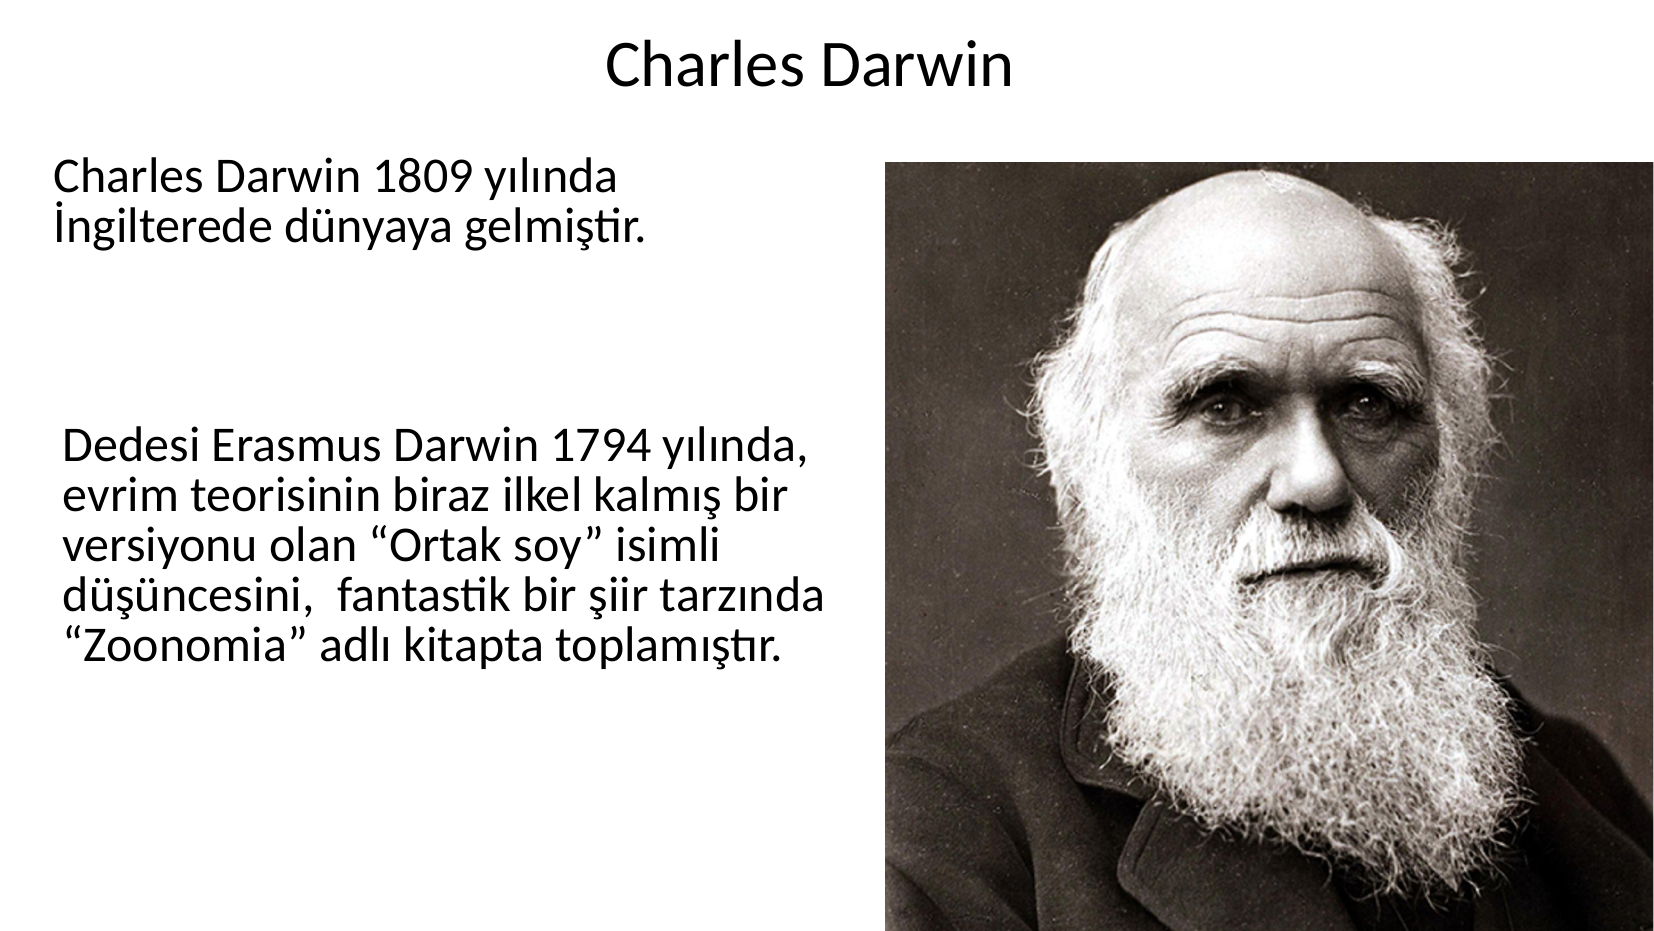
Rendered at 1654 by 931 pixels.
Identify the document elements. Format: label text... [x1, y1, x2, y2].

picture [885, 162, 1654, 931]
text_box Charles Darwin [590, 29, 1123, 178]
text_box Charles Darwin 1809 yılında İngilterede dünyaya gelmiştir. [39, 147, 680, 353]
text_box Dedesi Erasmus Darwin 1794 yılında, evrim teorisinin biraz ilkel kalmış bir versiyonu olan “Ortak soy” isimli düşüncesini, fantastik bir şiir tarzında “Zoonomia” adlı kitapta toplamıştır. [48, 416, 857, 768]
